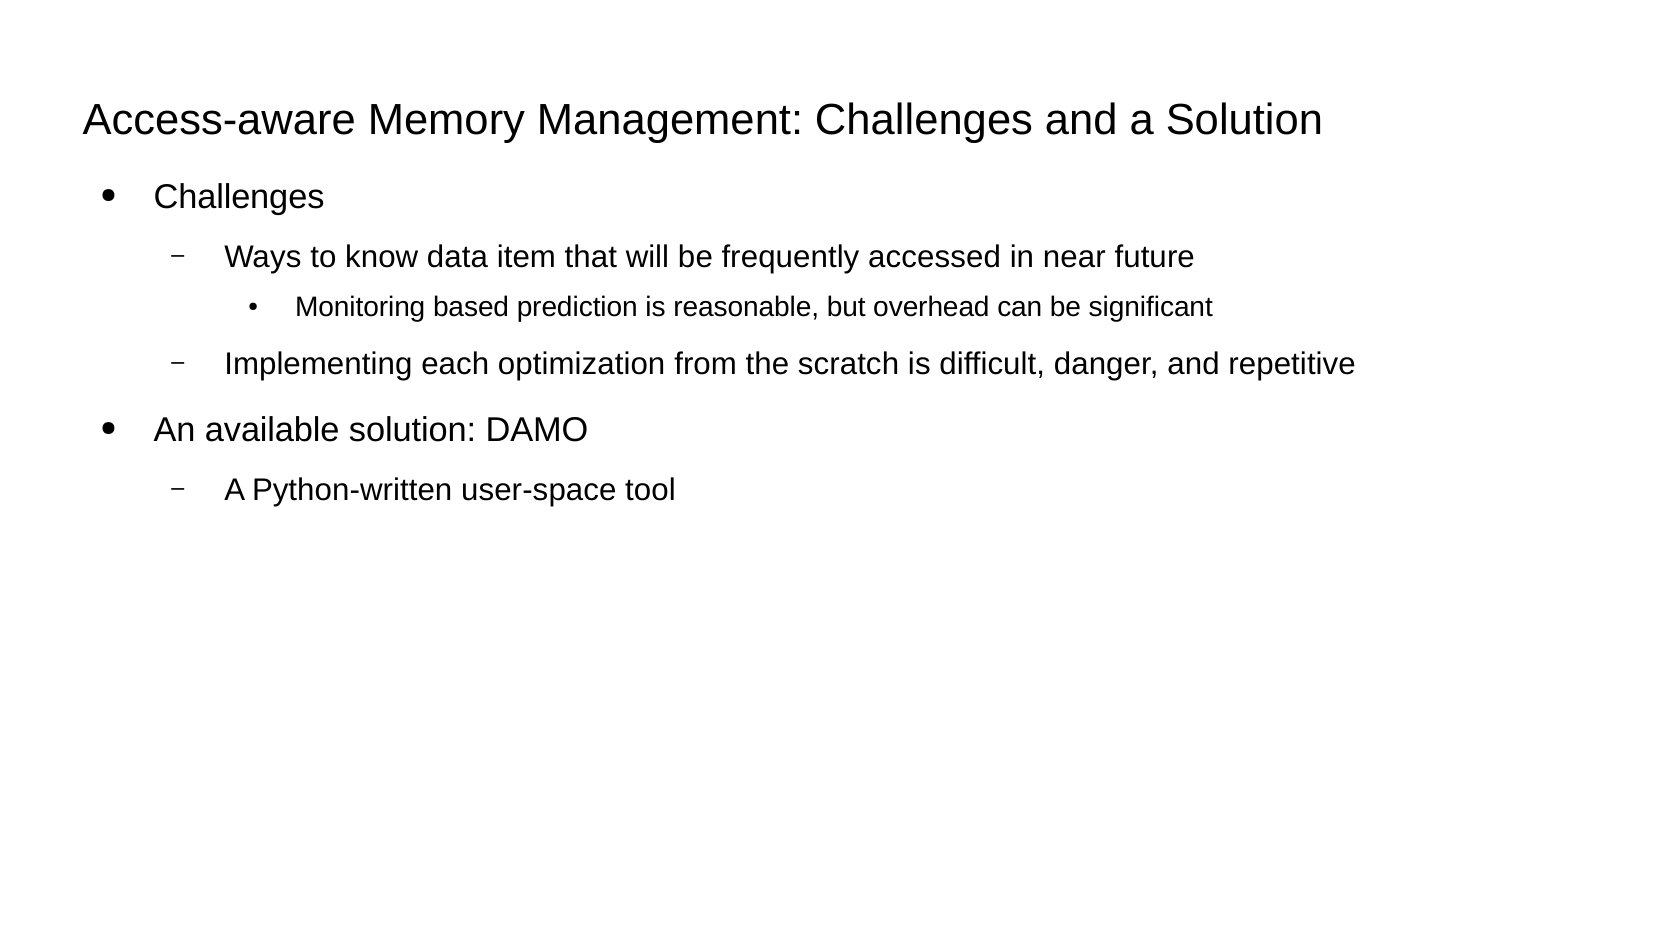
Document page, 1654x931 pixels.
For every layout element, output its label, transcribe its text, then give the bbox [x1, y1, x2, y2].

title Access-aware Memory Management: Challenges and a Solution [82, 81, 1571, 157]
list Challenges Ways to know data item that will be frequently accessed in near future Monitoring based prediction is reasonable, but overhead can be significant Implementing each optimization from the scratch is difficult, danger, and repetitive An available solution: DAMO A Python-written user-space tool [82, 177, 1571, 833]
